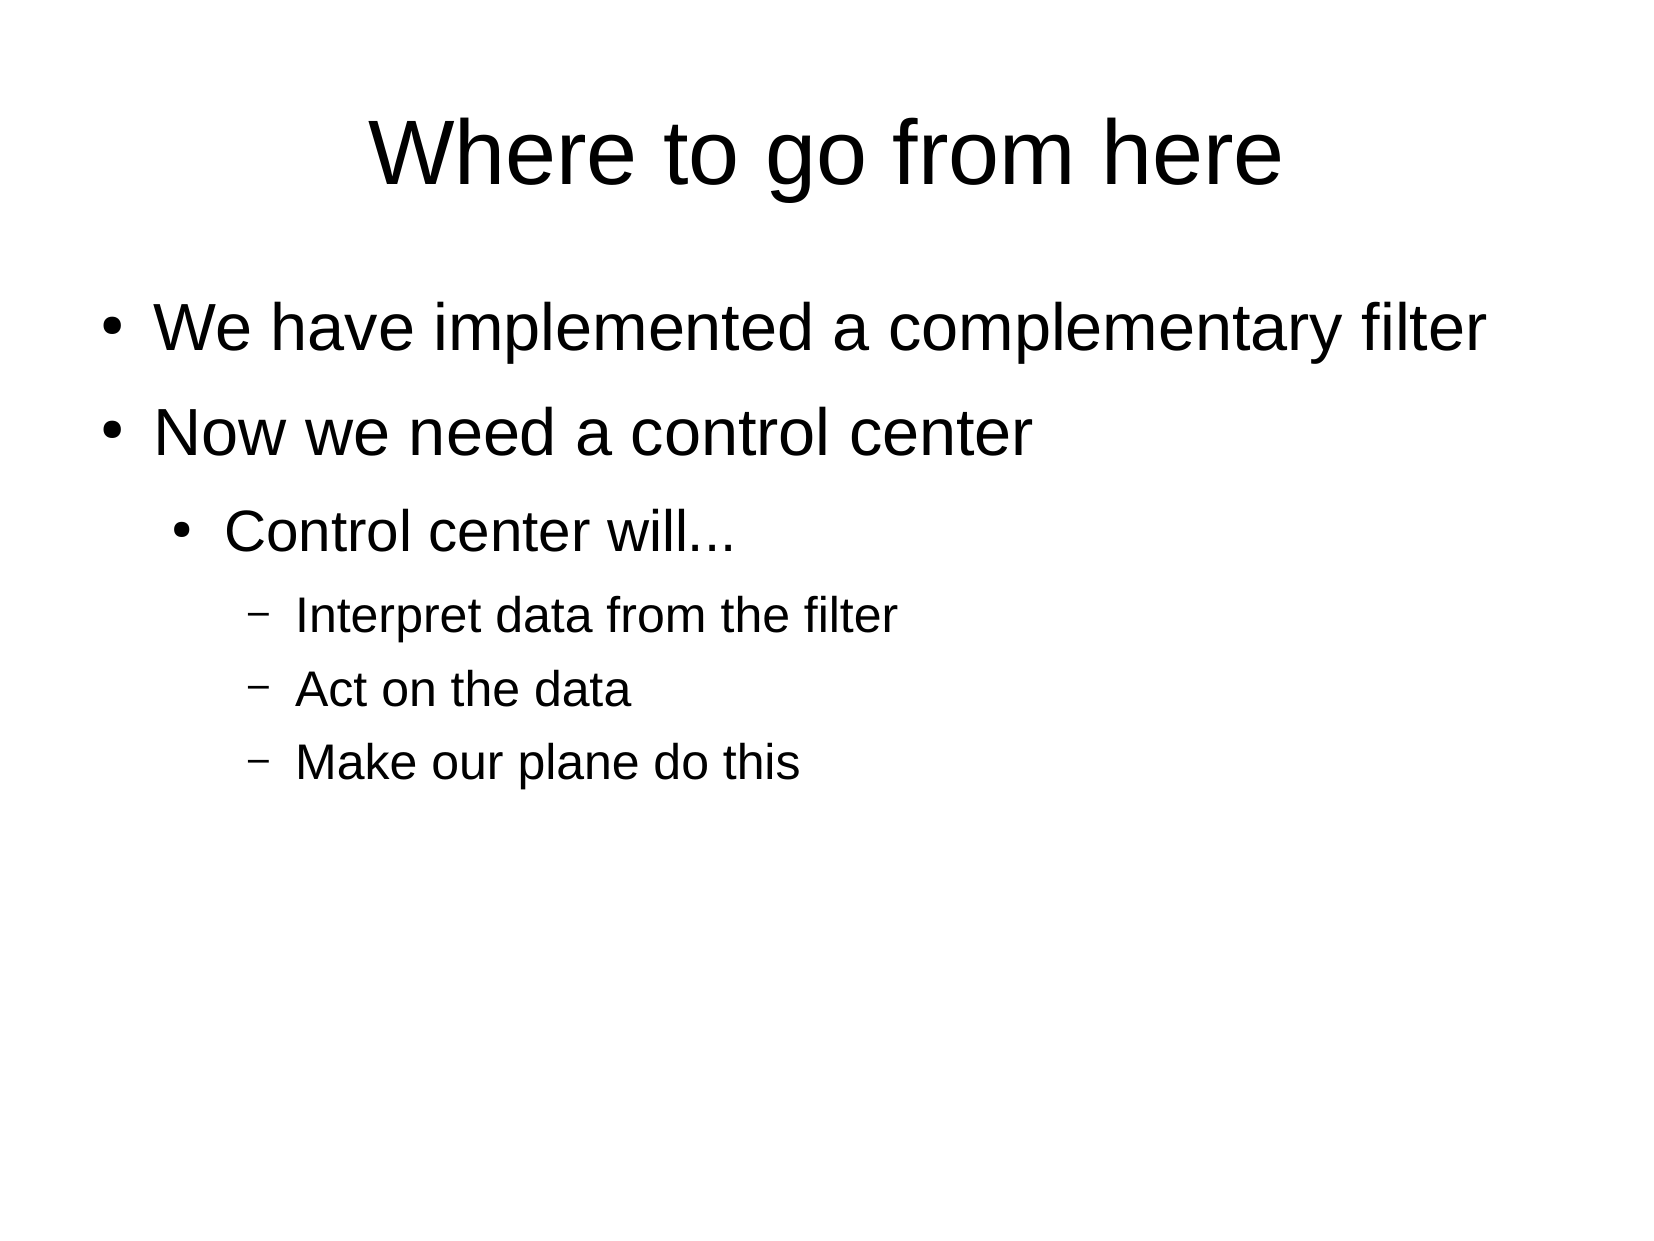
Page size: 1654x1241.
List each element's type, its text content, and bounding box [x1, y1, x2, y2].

list We have implemented a complementary filter Now we need a control center Control center will... Interpret data from the filter Act on the data Make our plane do this [82, 290, 1571, 1109]
title Where to go from here [82, 56, 1571, 250]
